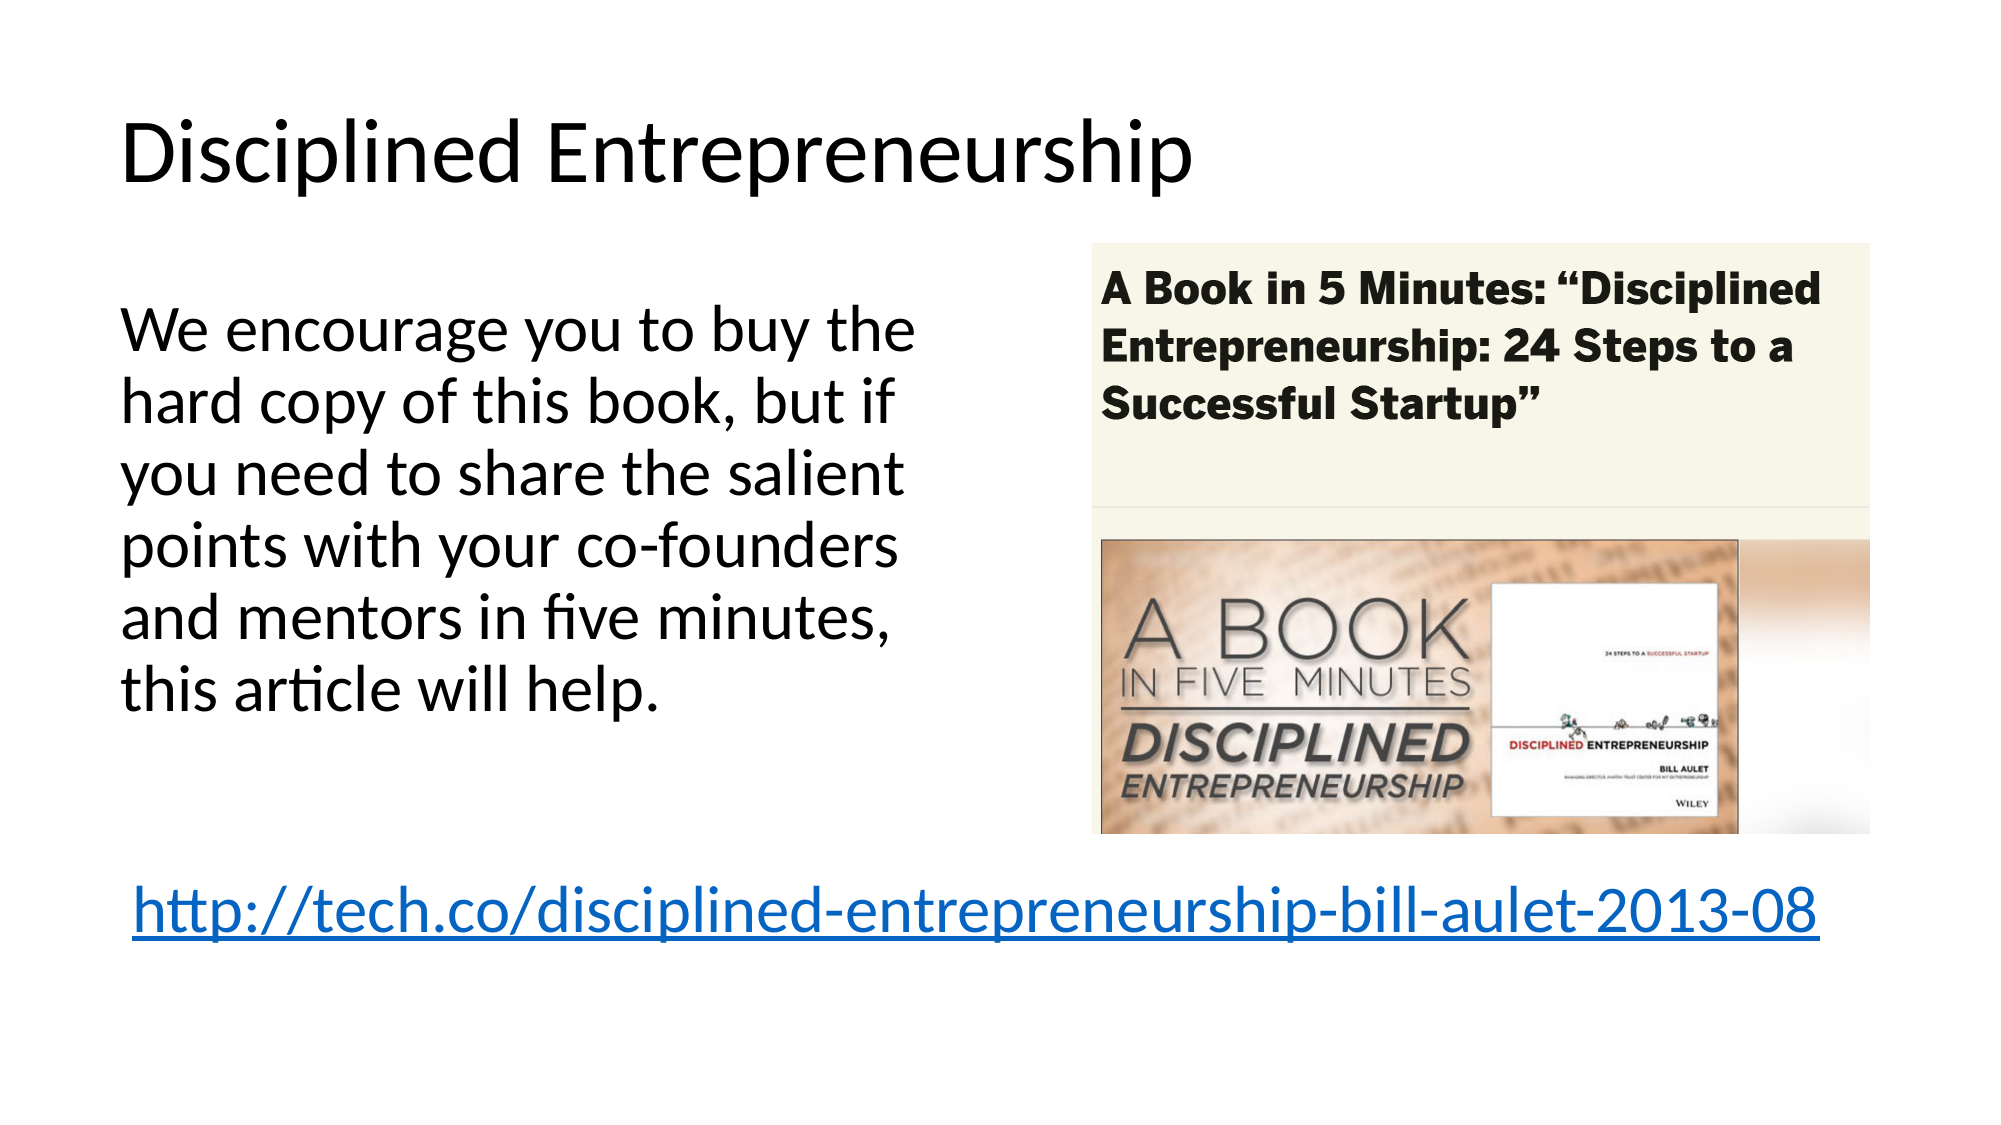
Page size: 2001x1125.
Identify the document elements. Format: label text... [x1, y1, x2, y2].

picture [1091, 243, 1870, 834]
list http://tech.co/disciplined-entrepreneurship-bill-aulet-2013-08 [112, 854, 2000, 1057]
title Disciplined Entrepreneurship [99, 45, 1900, 223]
list We encourage you to buy the hard copy of this book, but if you need to share the salient points with your co-founders and mentors in five minutes, this article will help. [99, 274, 1002, 834]
